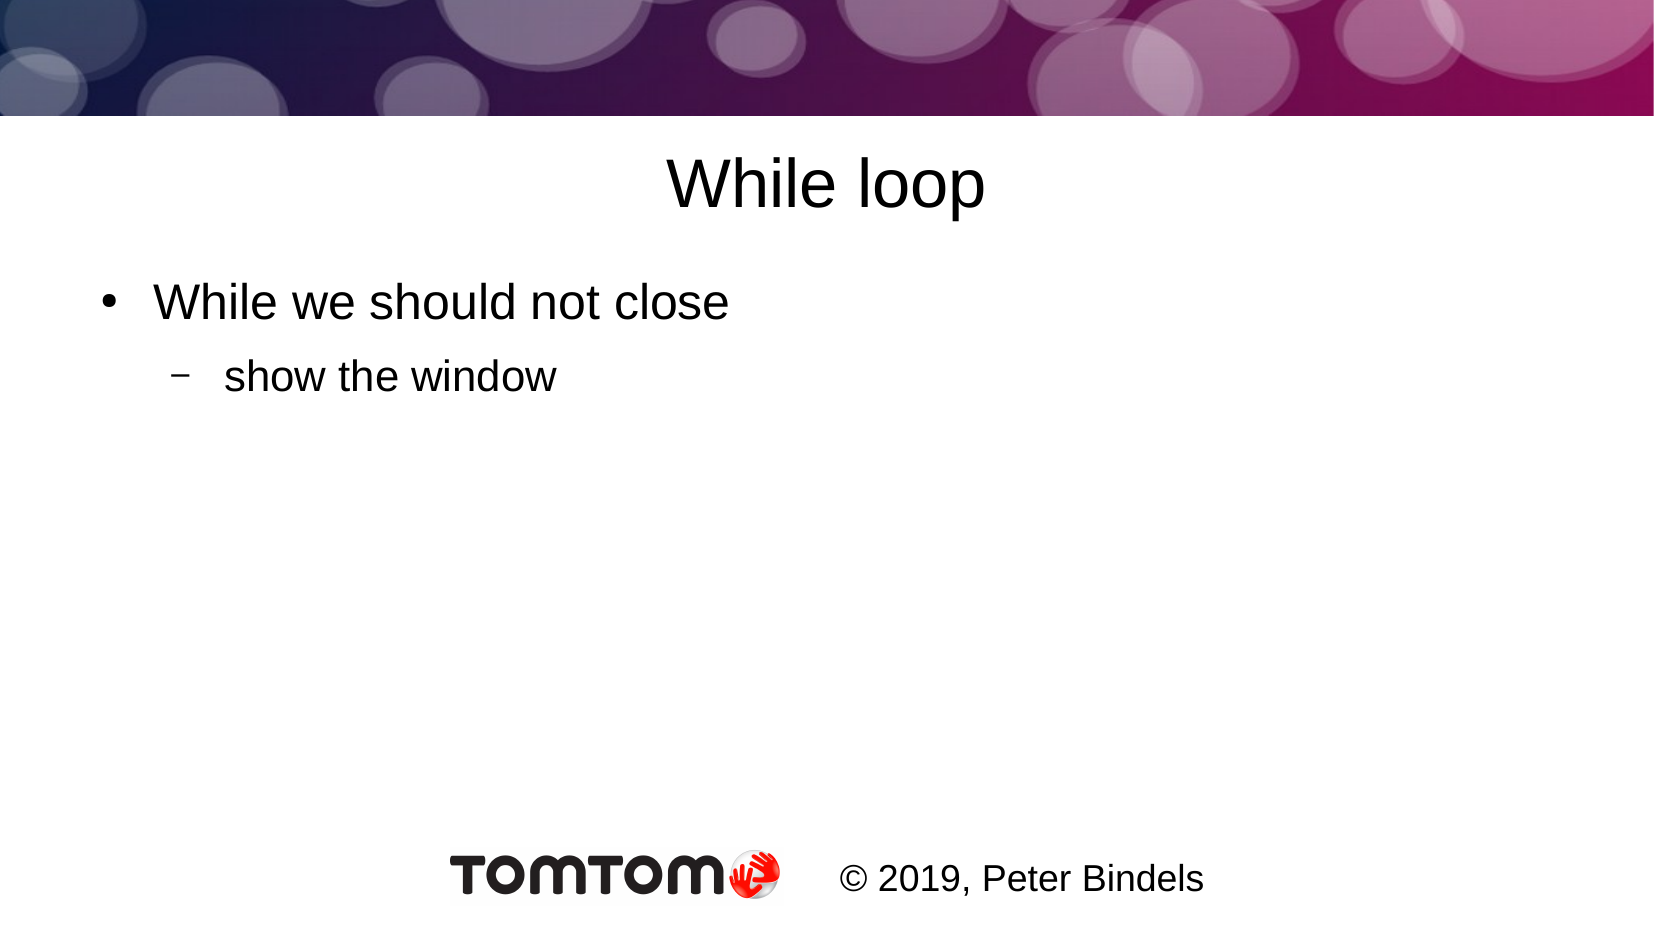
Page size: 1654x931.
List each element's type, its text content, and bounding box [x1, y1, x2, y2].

title While loop [82, 119, 1571, 249]
picture [450, 847, 784, 906]
picture [0, 0, 1654, 116]
list While we should not close show the window [82, 274, 1571, 815]
